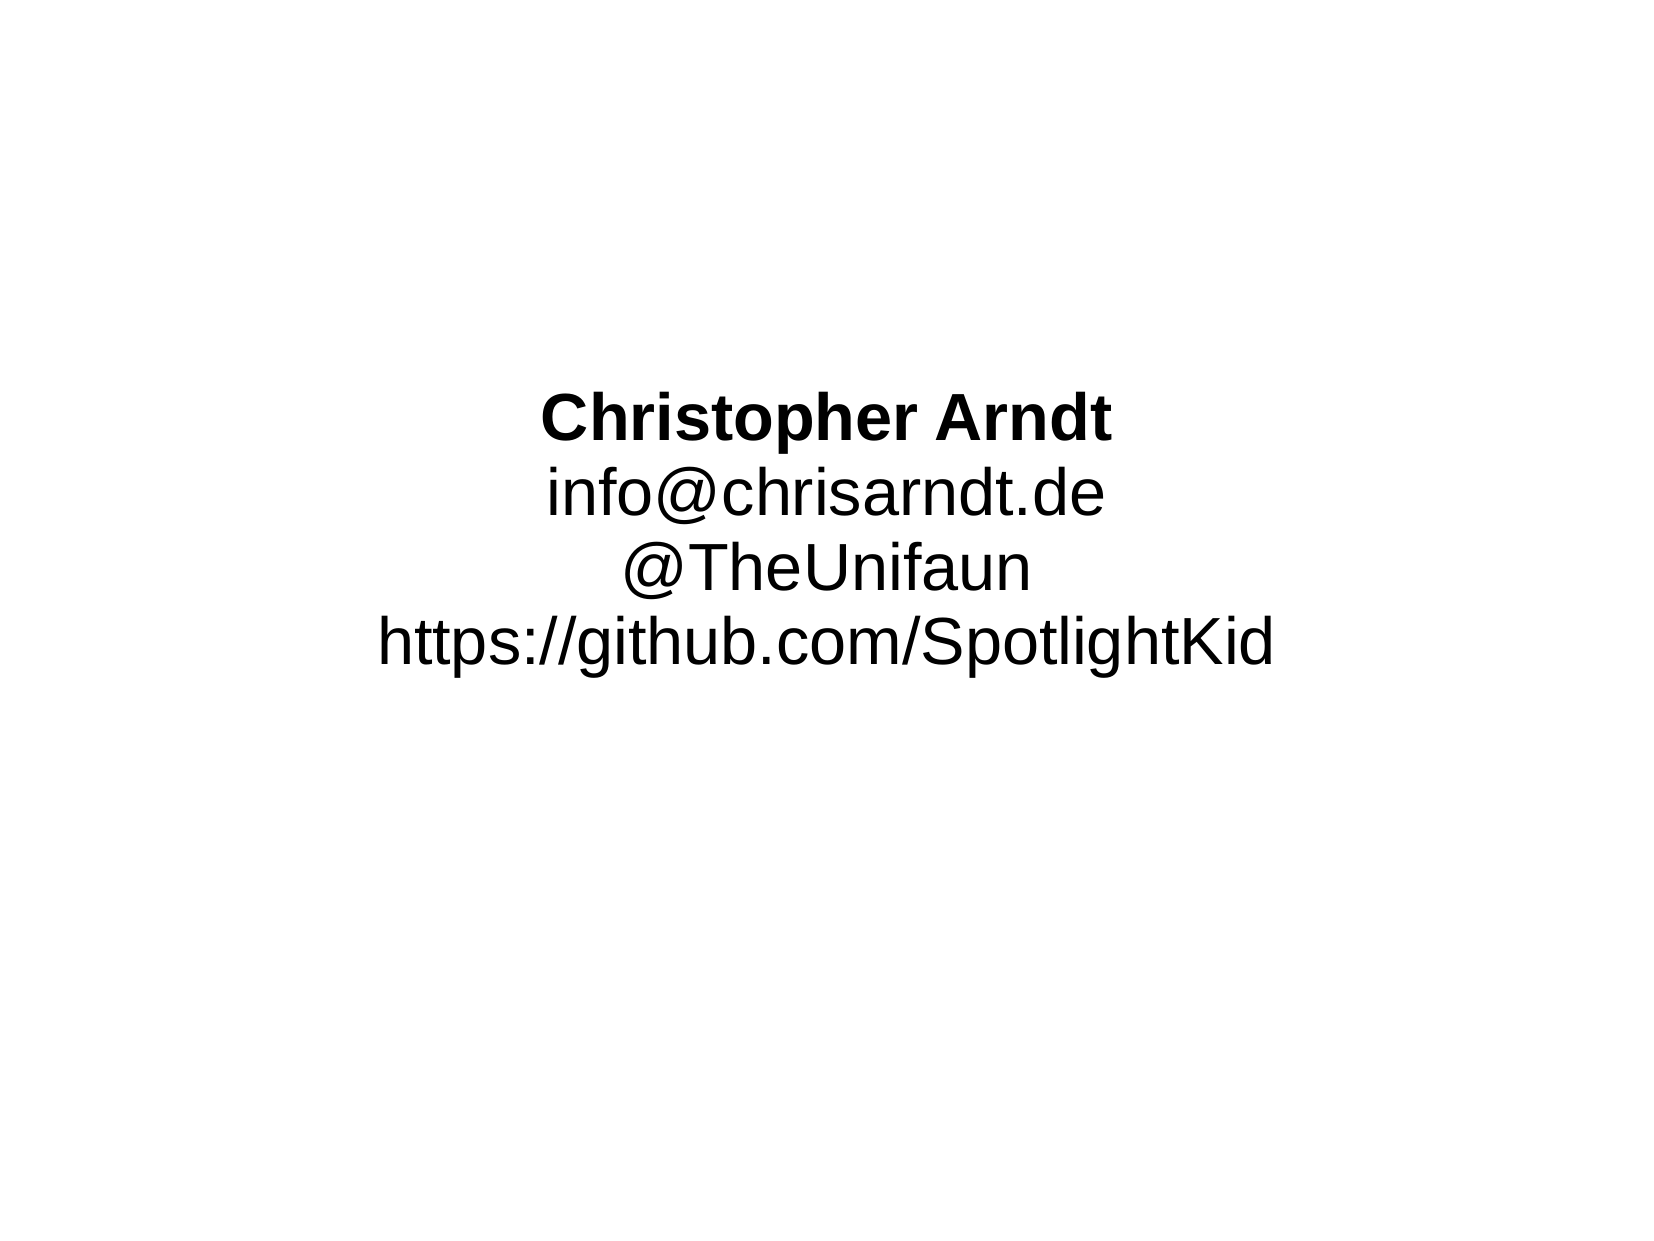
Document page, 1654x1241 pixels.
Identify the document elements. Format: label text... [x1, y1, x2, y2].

subtitle Christopher Arndt info@chrisarndt.de @TheUnifaun https://github.com/SpotlightKid [82, 49, 1571, 1010]
